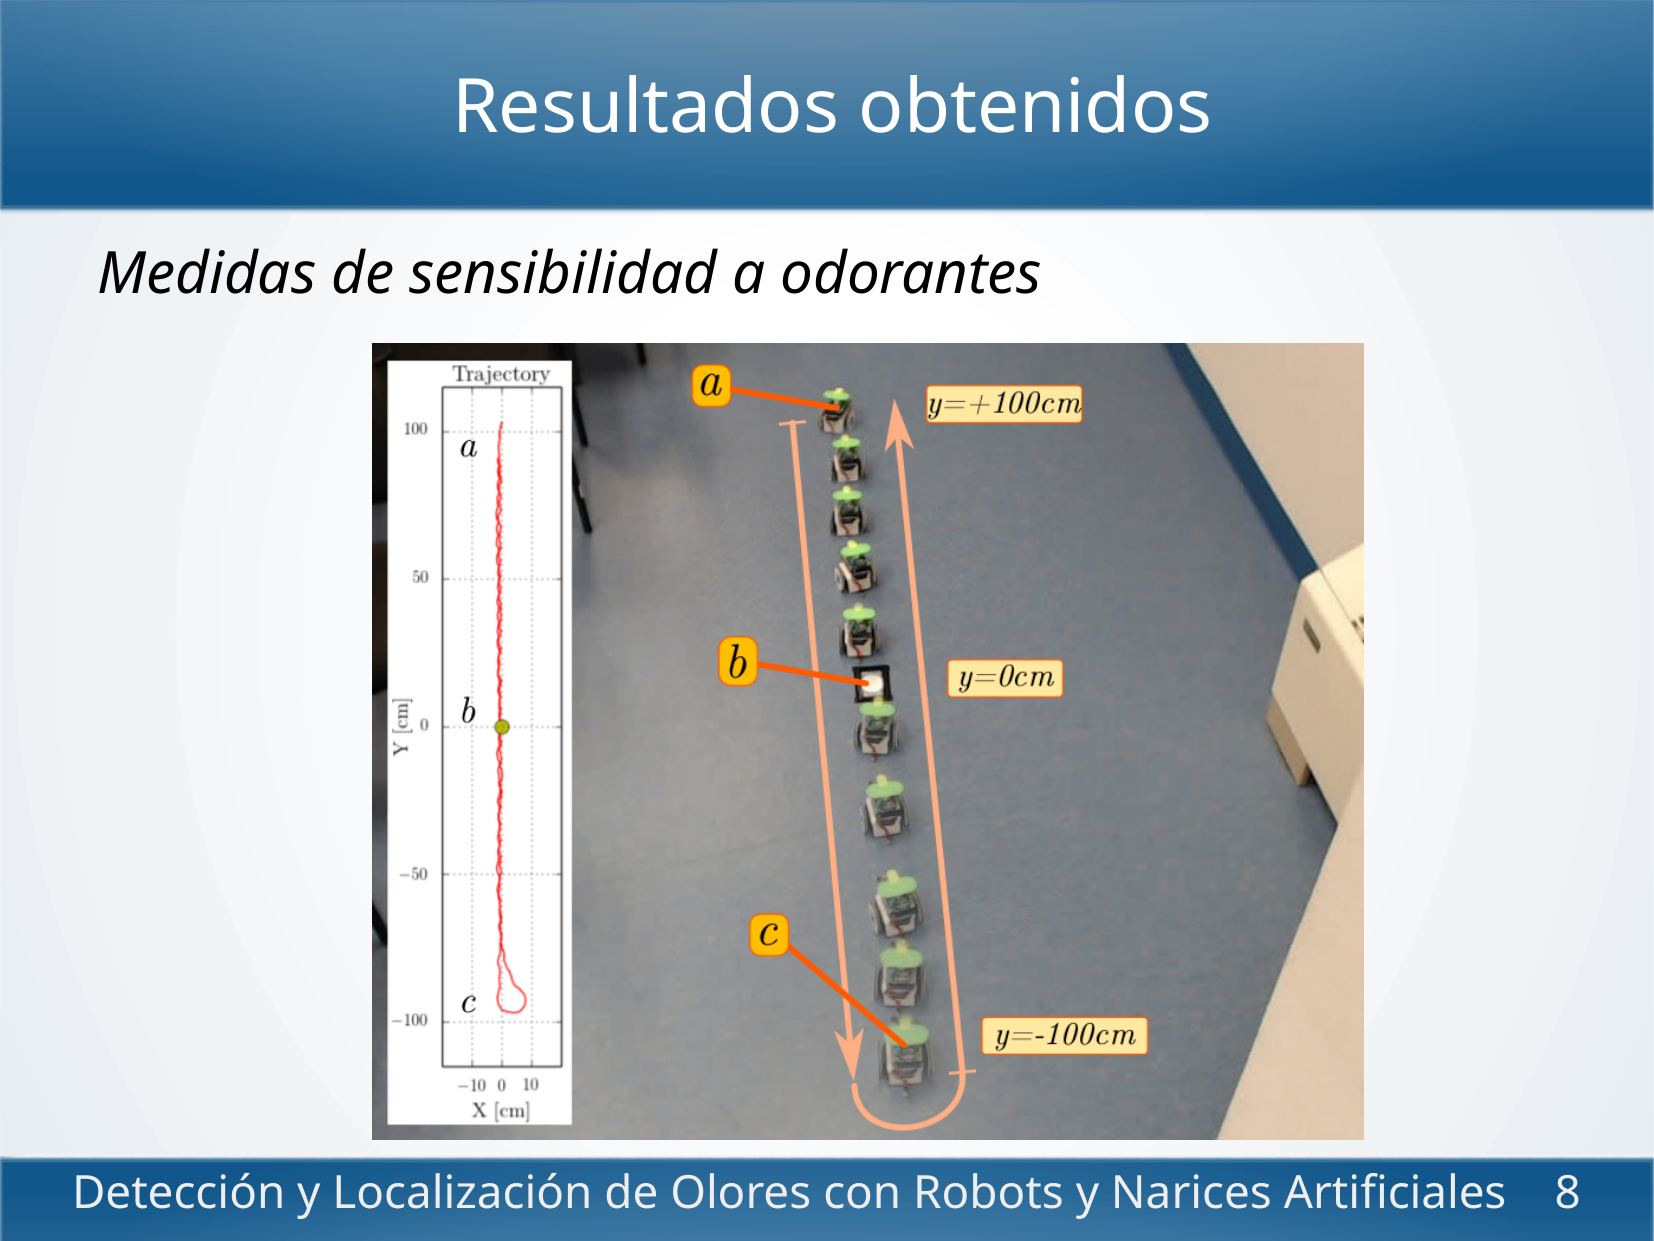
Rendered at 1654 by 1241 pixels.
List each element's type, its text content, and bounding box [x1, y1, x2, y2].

text_box Detección y Localización de Olores con Robots y Narices Artificiales 8 [0, 1148, 1654, 1241]
title Resultados obtenidos [30, 10, 1636, 196]
text_box Medidas de sensibilidad a odorantes [82, 223, 1537, 387]
picture [0, 0, 1654, 1148]
